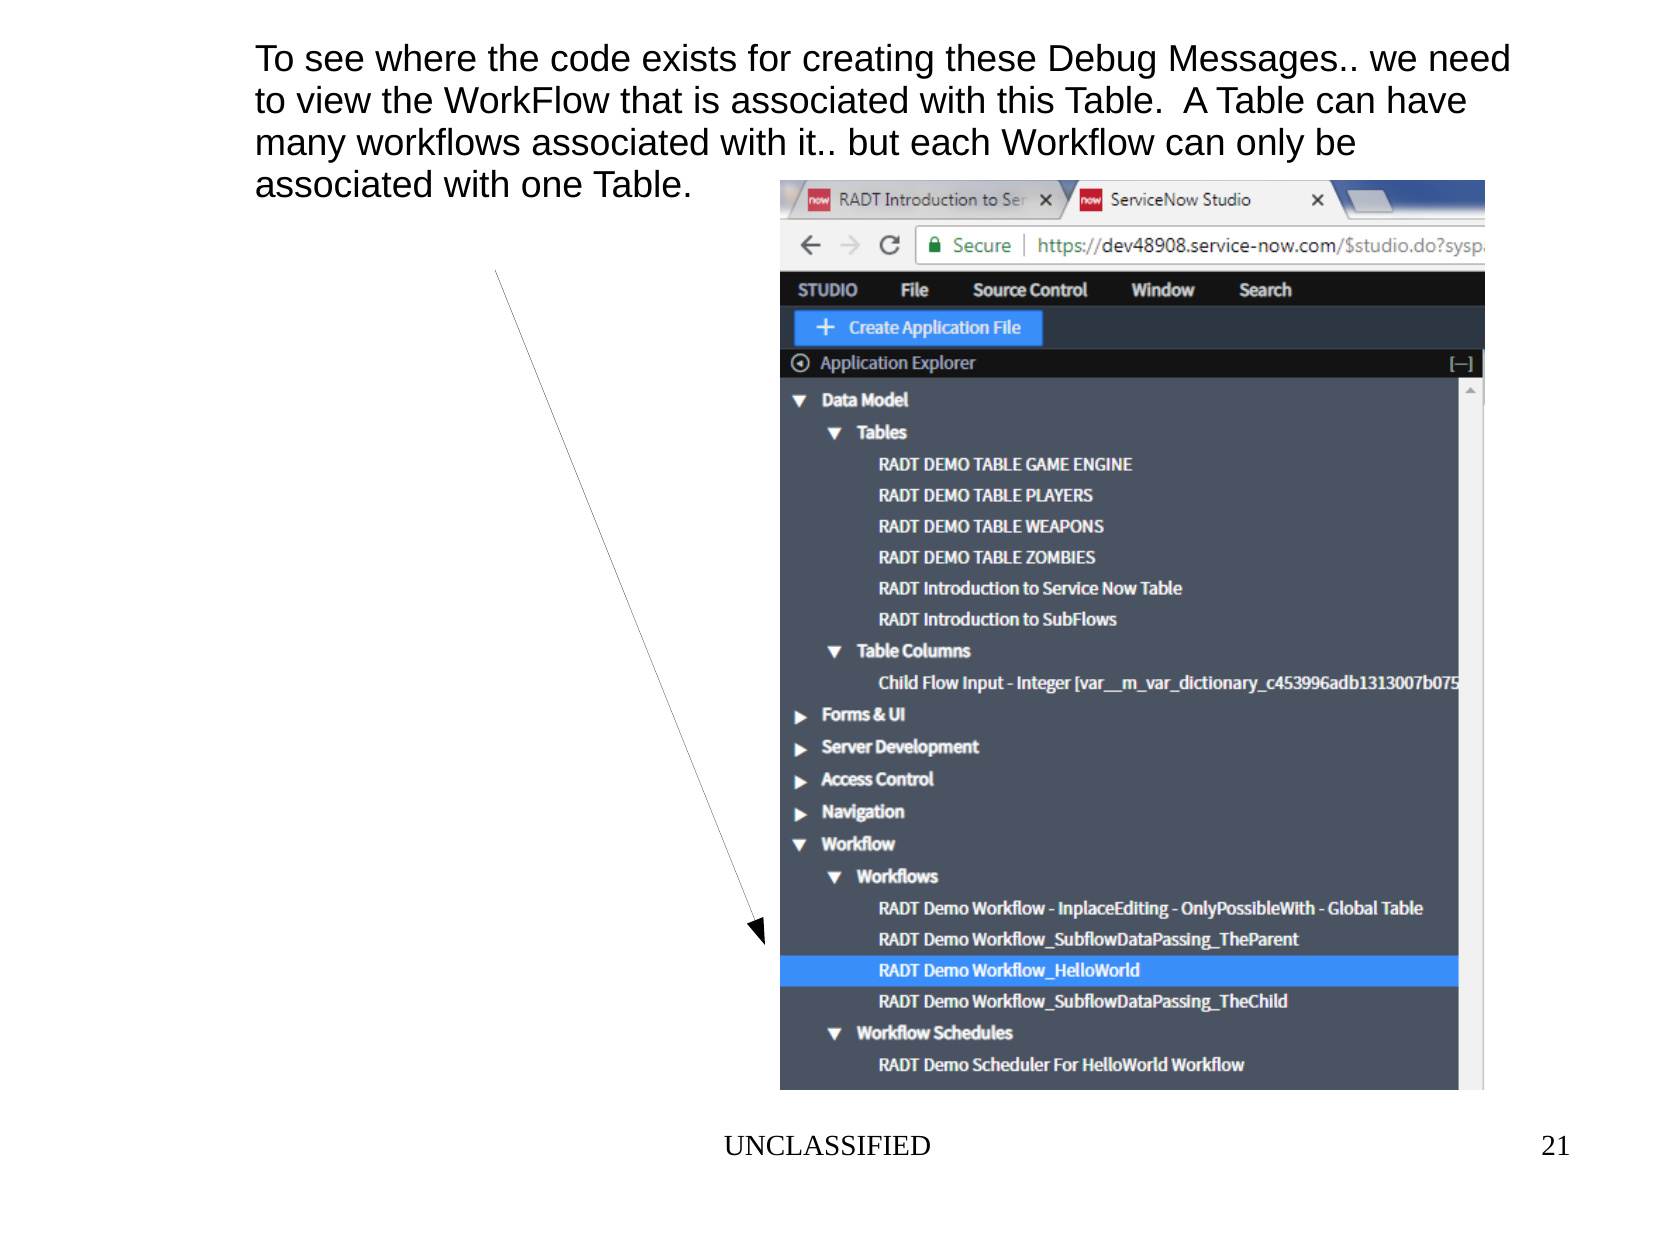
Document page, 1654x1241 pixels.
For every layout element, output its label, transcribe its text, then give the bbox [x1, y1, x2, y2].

text_box To see where the code exists for creating these Debug Messages.. we need to view the WorkFlow that is associated with this Table. A Table can have many workflows associated with it.. but each Workflow can only be associated with one Table. [240, 30, 1546, 213]
picture [779, 180, 1486, 1090]
